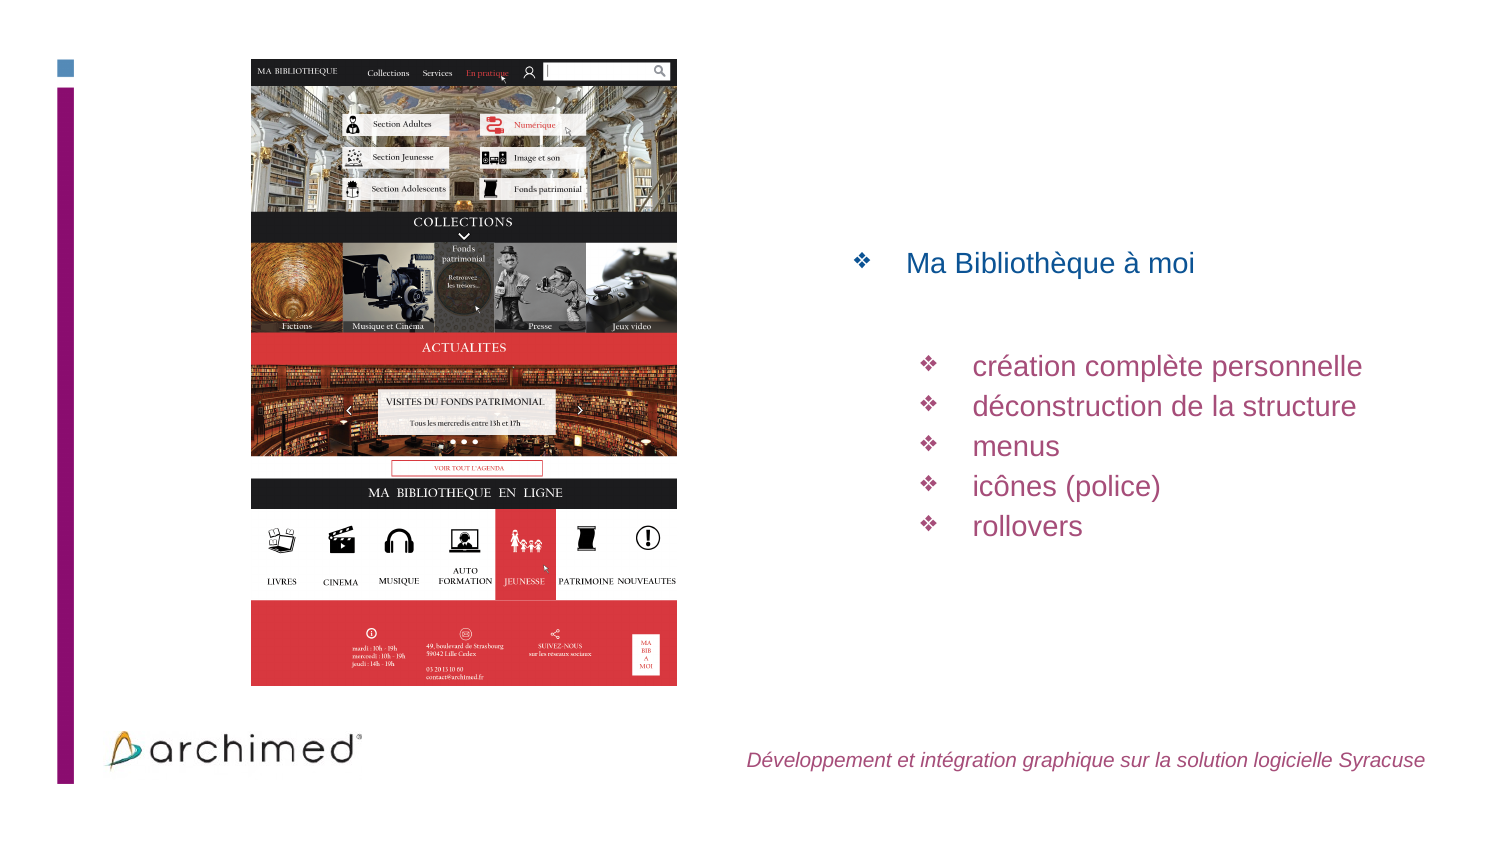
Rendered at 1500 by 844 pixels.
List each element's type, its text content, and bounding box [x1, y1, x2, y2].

title Développement et intégration graphique sur la solution logicielle Syracuse [81, 743, 1441, 787]
picture [103, 731, 362, 780]
picture [57, 59, 74, 785]
text_box Ma Bibliothèque à moi [816, 229, 1373, 294]
picture [251, 59, 677, 686]
text_box création complète personnelle déconstruction de la structure menus icônes (police) rollovers [882, 326, 1425, 567]
